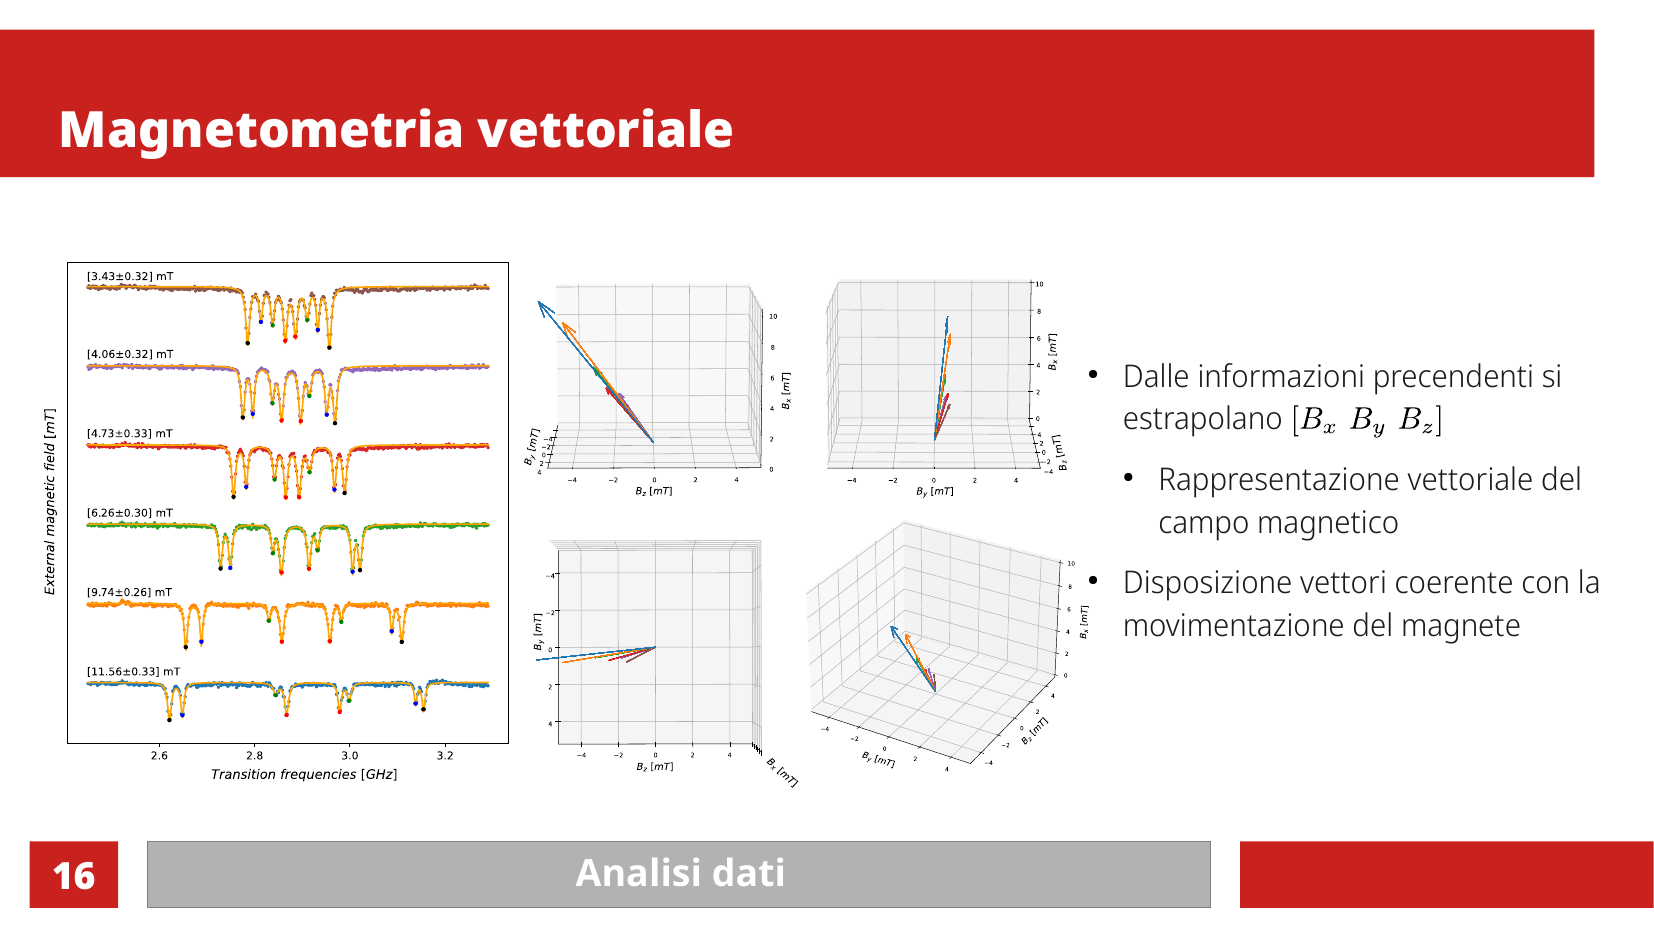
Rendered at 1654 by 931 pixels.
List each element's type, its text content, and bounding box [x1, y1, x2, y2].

text_box Analisi dati [155, 838, 1206, 905]
list Dalle informazioni precendenti si estrapolano Rappresentazione vettoriale del campo magnetico Disposizione vettori coerente con la movimentazione del magnete [1162, 211, 1613, 788]
picture [0, 187, 1162, 813]
title Magnetometria vettoriale [59, 44, 1595, 163]
text_box [1291, 405, 1441, 438]
